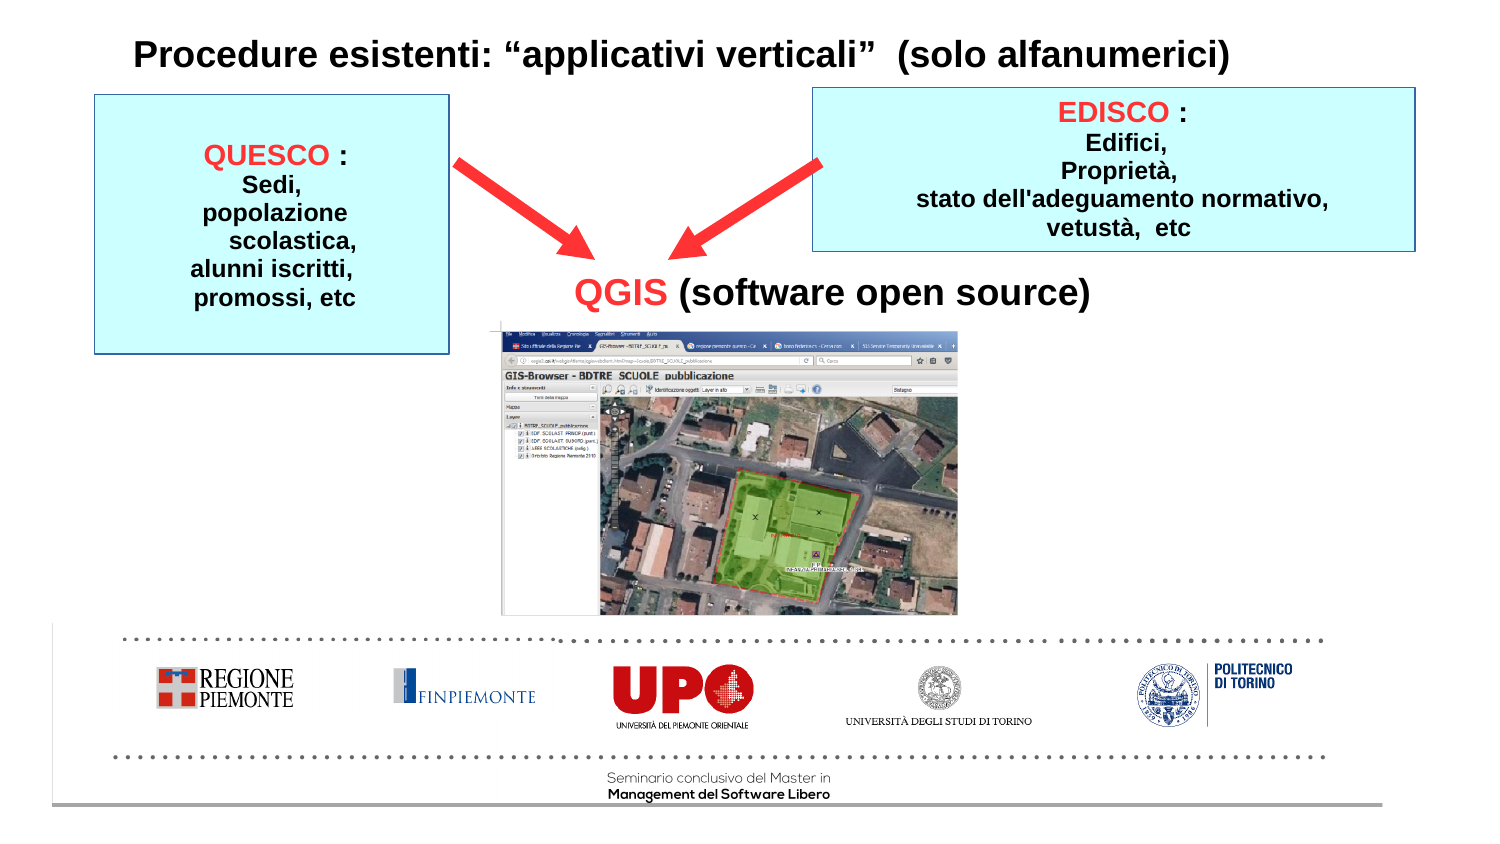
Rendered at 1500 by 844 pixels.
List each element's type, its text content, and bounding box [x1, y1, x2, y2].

text_box QUESCO : Sedi, popolazione scolastica, alunni iscritti, promossi, etc [94, 129, 386, 284]
text_box Procedure esistenti: “applicativi verticali” (solo alfanumerici) [112, 23, 1253, 123]
picture [485, 319, 958, 621]
text_box [62, 94, 1313, 638]
text_box QGIS (software open source) [425, 261, 1241, 319]
text_box EDISCO : Edifici, Proprietà, stato dell'adeguamento normativo, vetustà, etc [750, 87, 1426, 263]
picture [52, 620, 1386, 803]
